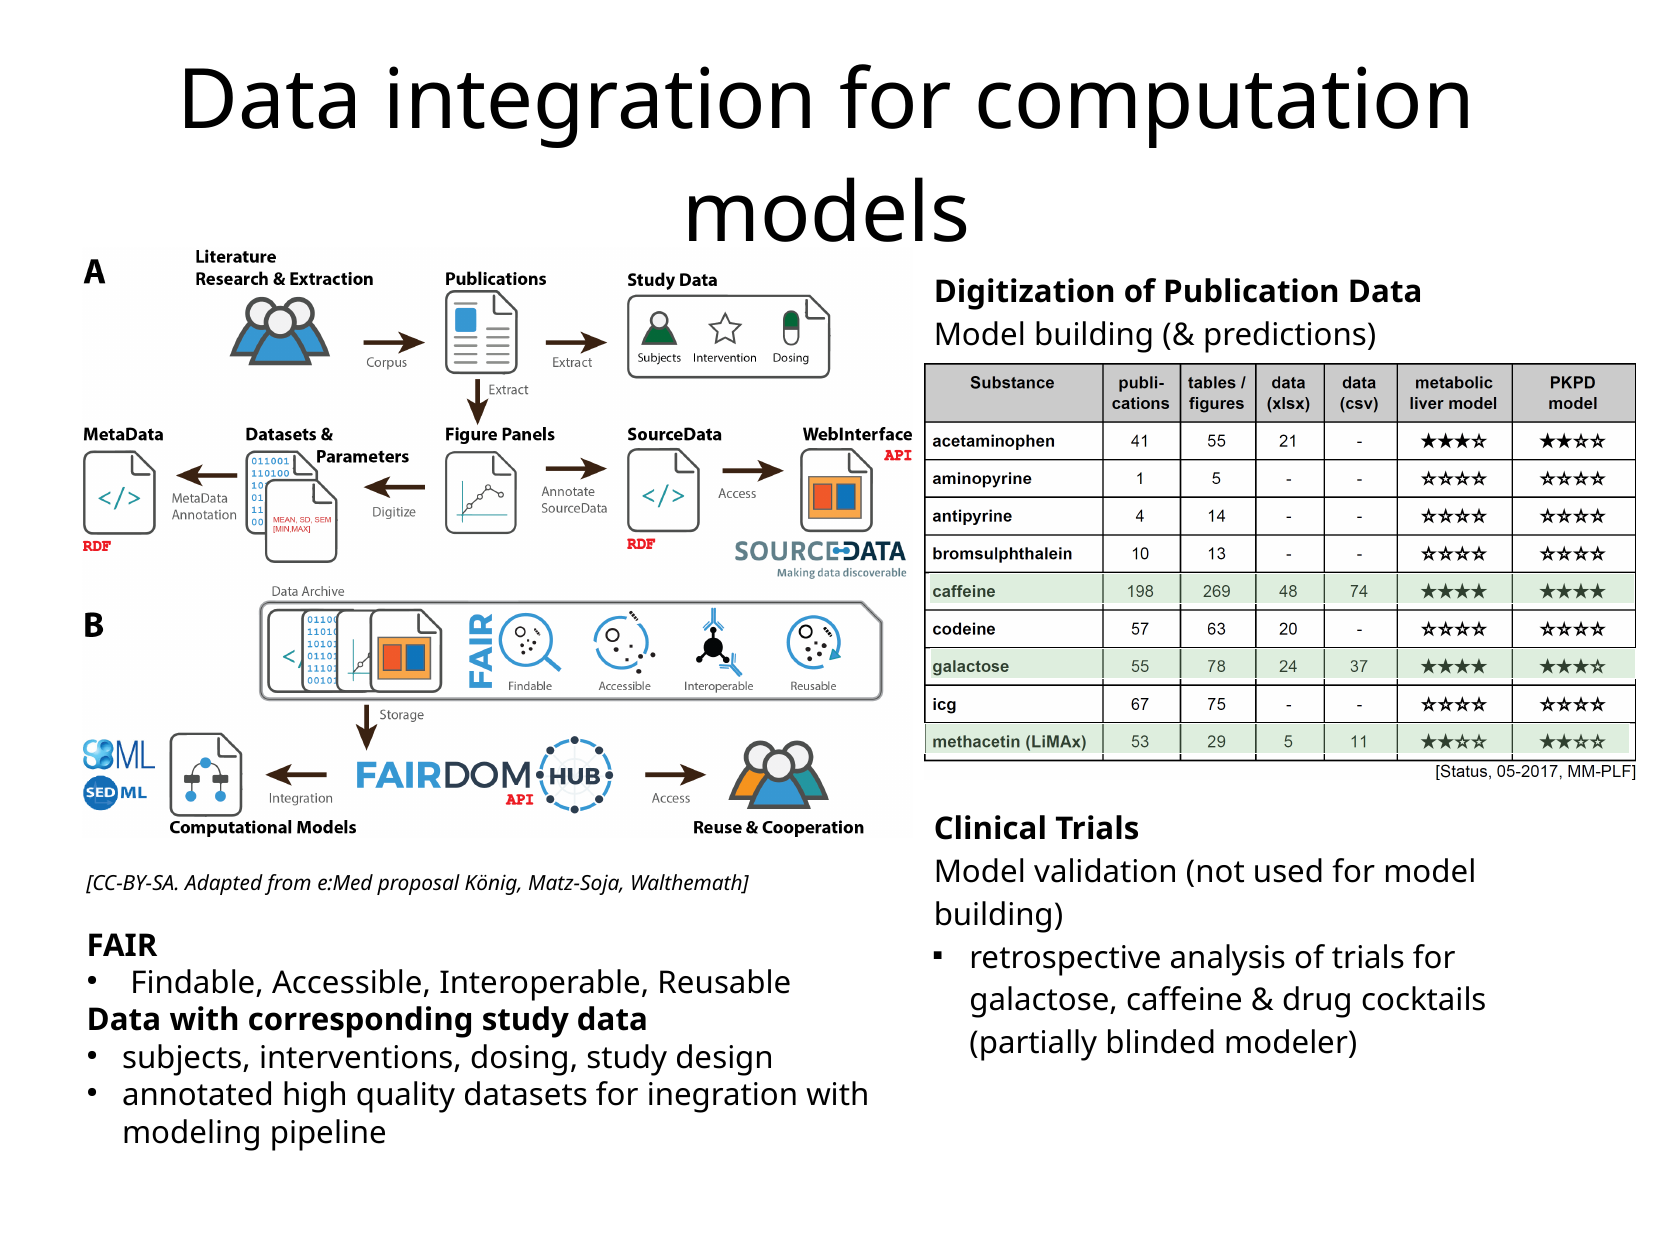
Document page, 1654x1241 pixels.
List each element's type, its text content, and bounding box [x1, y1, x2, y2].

text_box Digitization of Publication Data Model building (& predictions) [919, 261, 1516, 359]
picture [82, 247, 913, 838]
text_box [930, 648, 1636, 679]
text_box FAIR Findable, Accessible, Interoperable, Reusable Data with corresponding study data subjects, interventions, dosing, study design annotated high quality datasets for inegration with modeling pipeline [86, 924, 875, 1241]
text_box [929, 573, 1635, 604]
picture [924, 363, 1636, 781]
title Data integration for computation models [82, 49, 1571, 257]
text_box [CC-BY-SA. Adapted from e:Med proposal König, Matz-Soja, Walthemath] [71, 860, 859, 912]
text_box Clinical Trials Model validation (not used for model building) retrospective analysis of trials for galactose, caffeine & drug cocktails (partially blinded modeler) [919, 798, 1606, 1111]
text_box [924, 723, 1630, 754]
